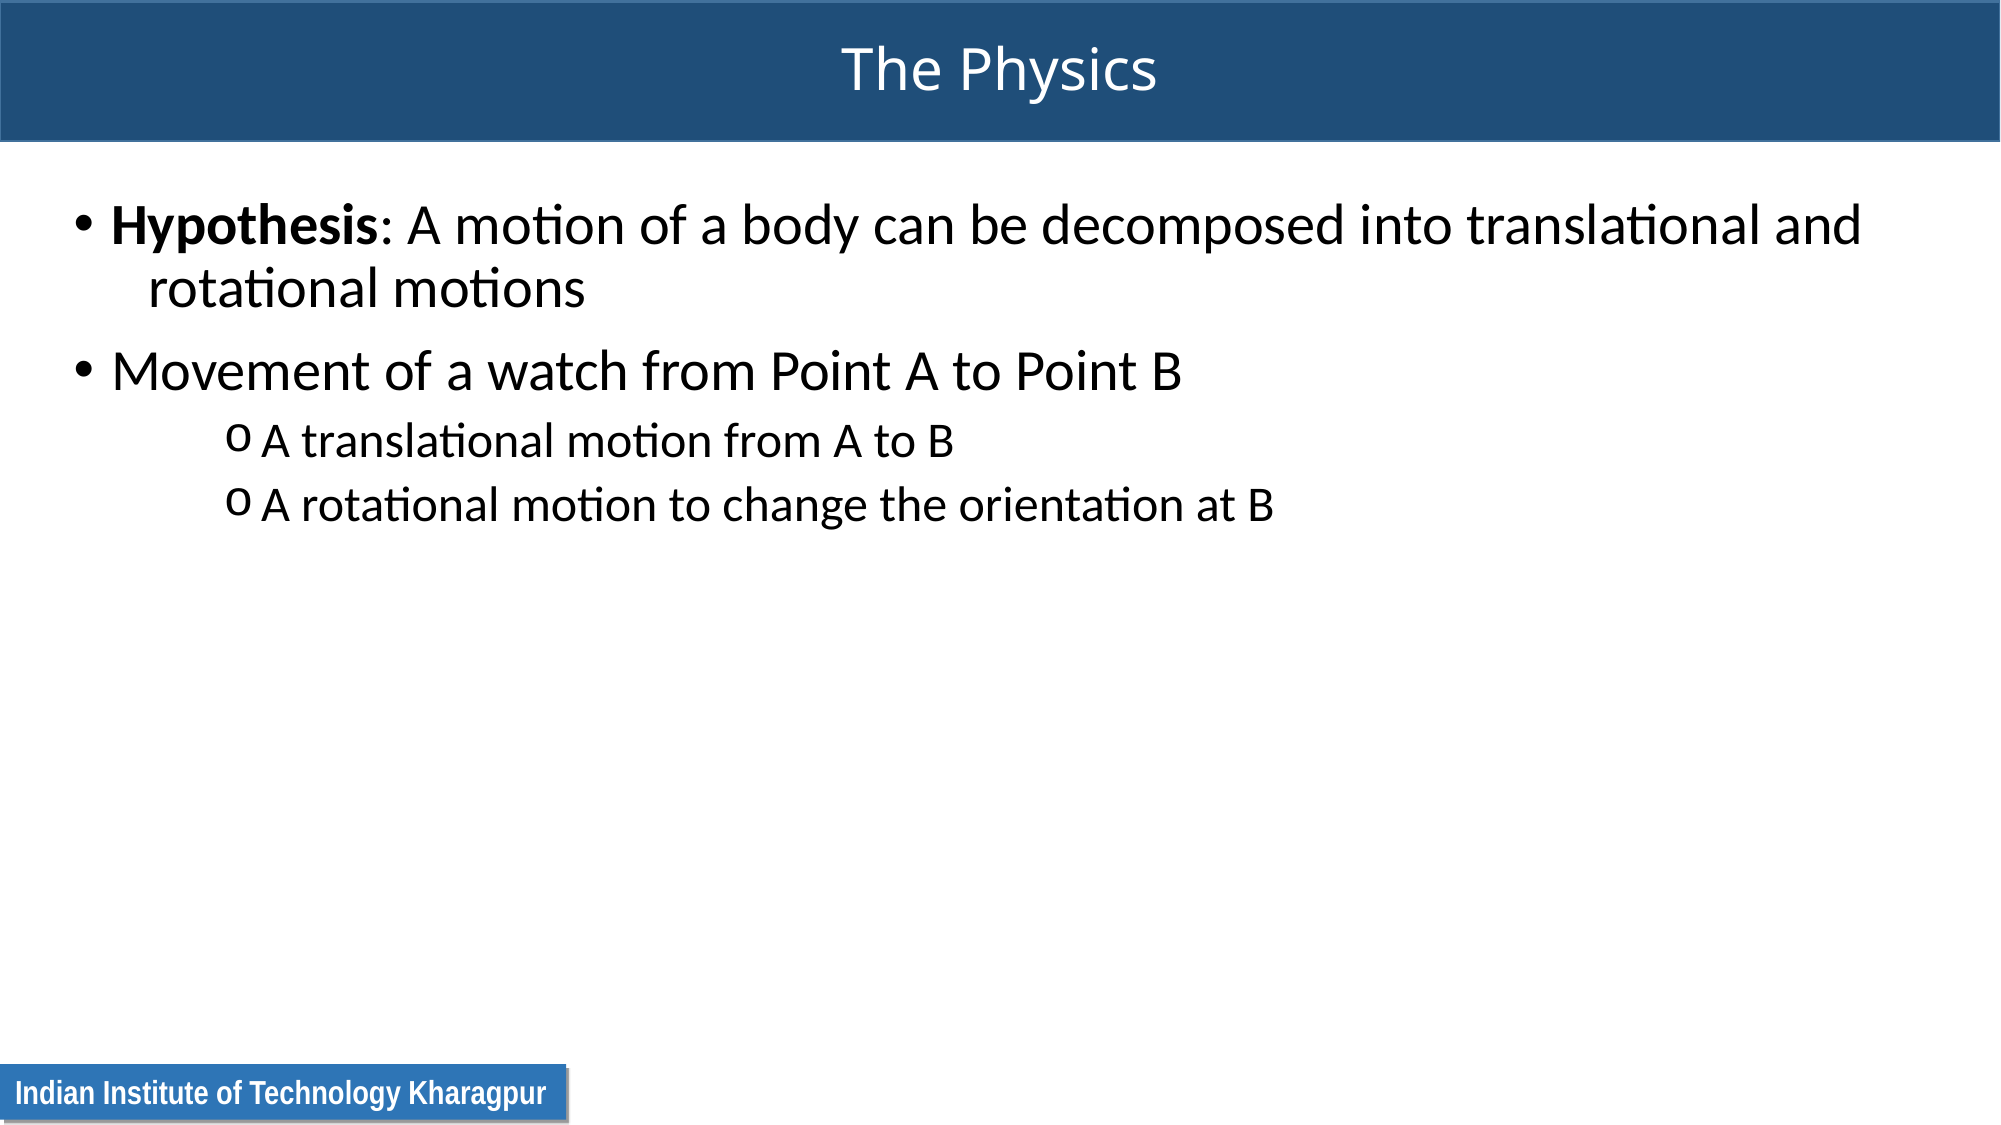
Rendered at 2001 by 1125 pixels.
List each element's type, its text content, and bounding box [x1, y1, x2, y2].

list Hypothesis: A motion of a body can be decomposed into translational and rotational motions Movement of a watch from Point A to Point B A translational motion from A to B A rotational motion to change the orientation at B [58, 186, 1954, 1065]
title The Physics [0, 1, 2000, 141]
